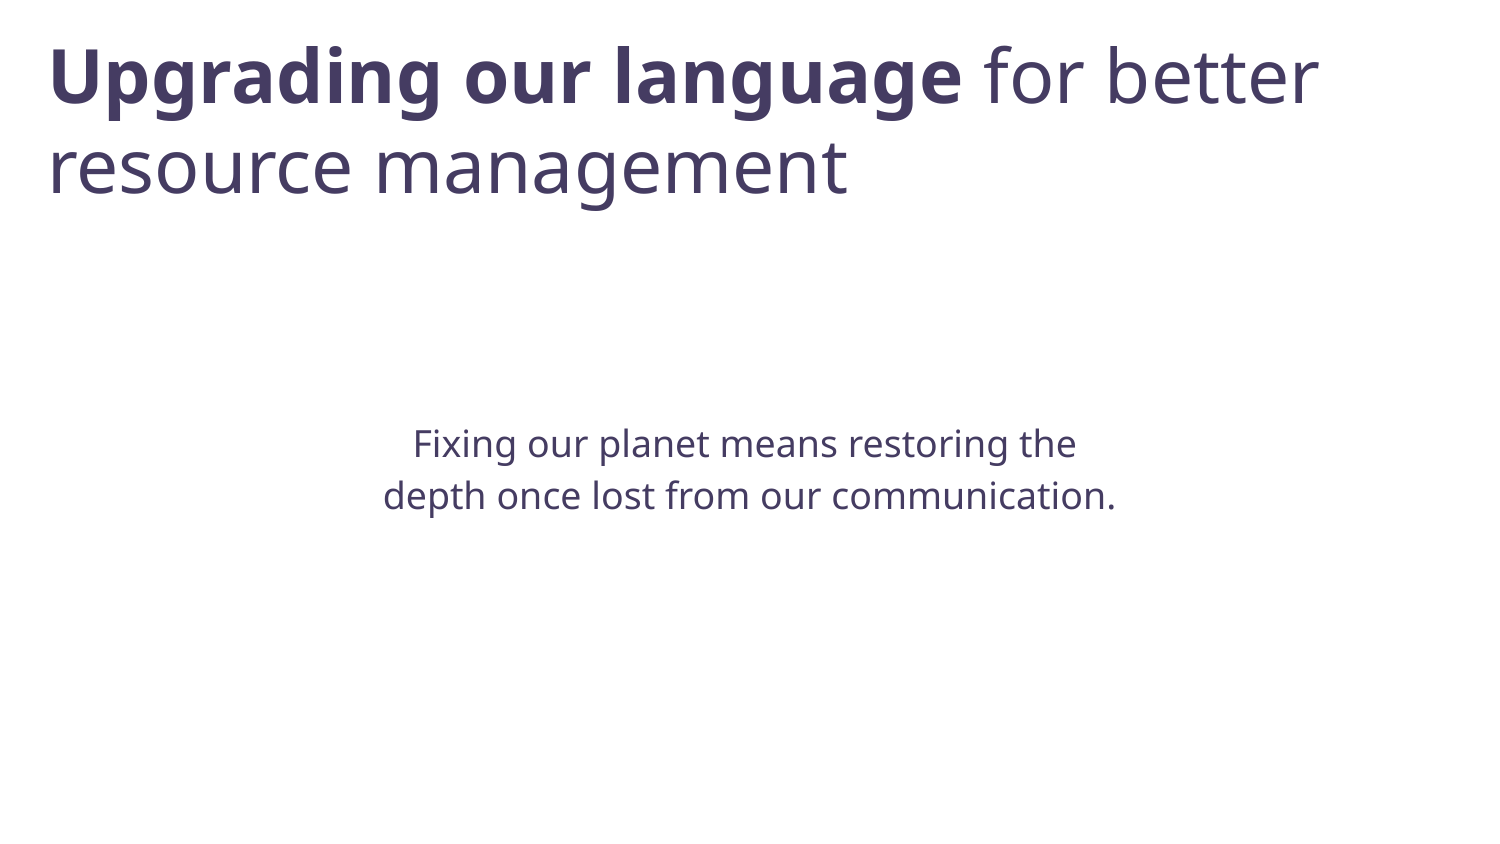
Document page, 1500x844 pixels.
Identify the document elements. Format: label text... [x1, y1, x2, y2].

list Fixing our planet means restoring the depth once lost from our communication. [123, 164, 1376, 766]
title Upgrading our language for better resource management [32, 13, 1469, 128]
